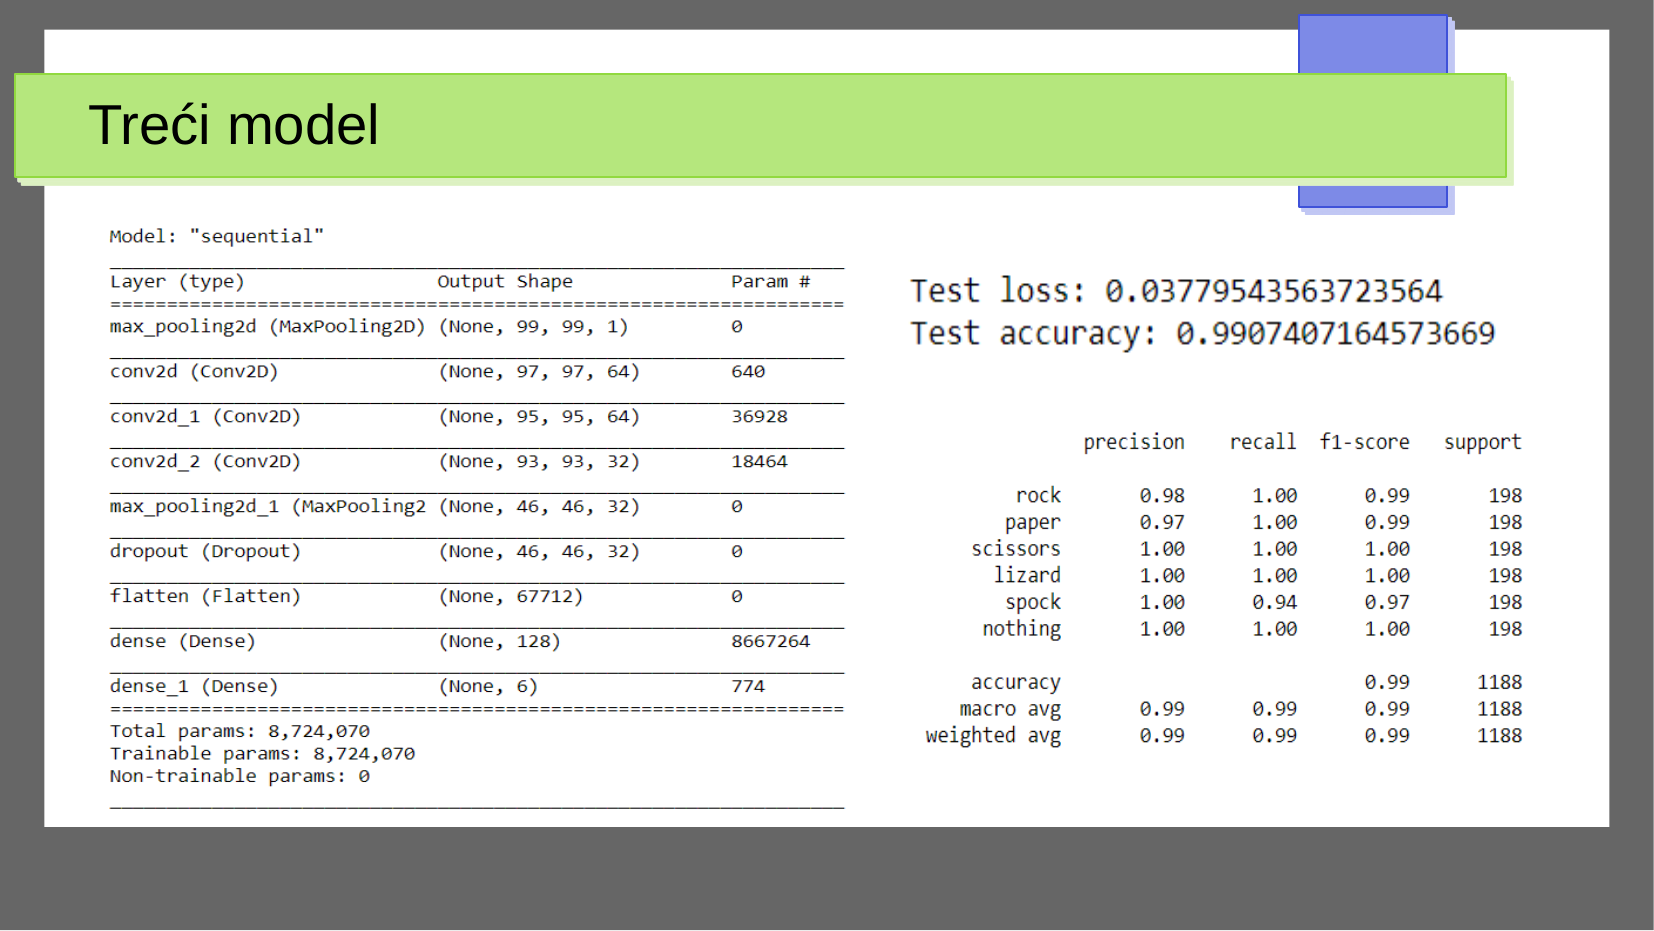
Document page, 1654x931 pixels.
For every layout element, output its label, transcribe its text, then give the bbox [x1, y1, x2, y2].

picture [900, 266, 1518, 376]
picture [101, 221, 863, 813]
picture [909, 425, 1538, 751]
title Treći model [88, 73, 1506, 178]
